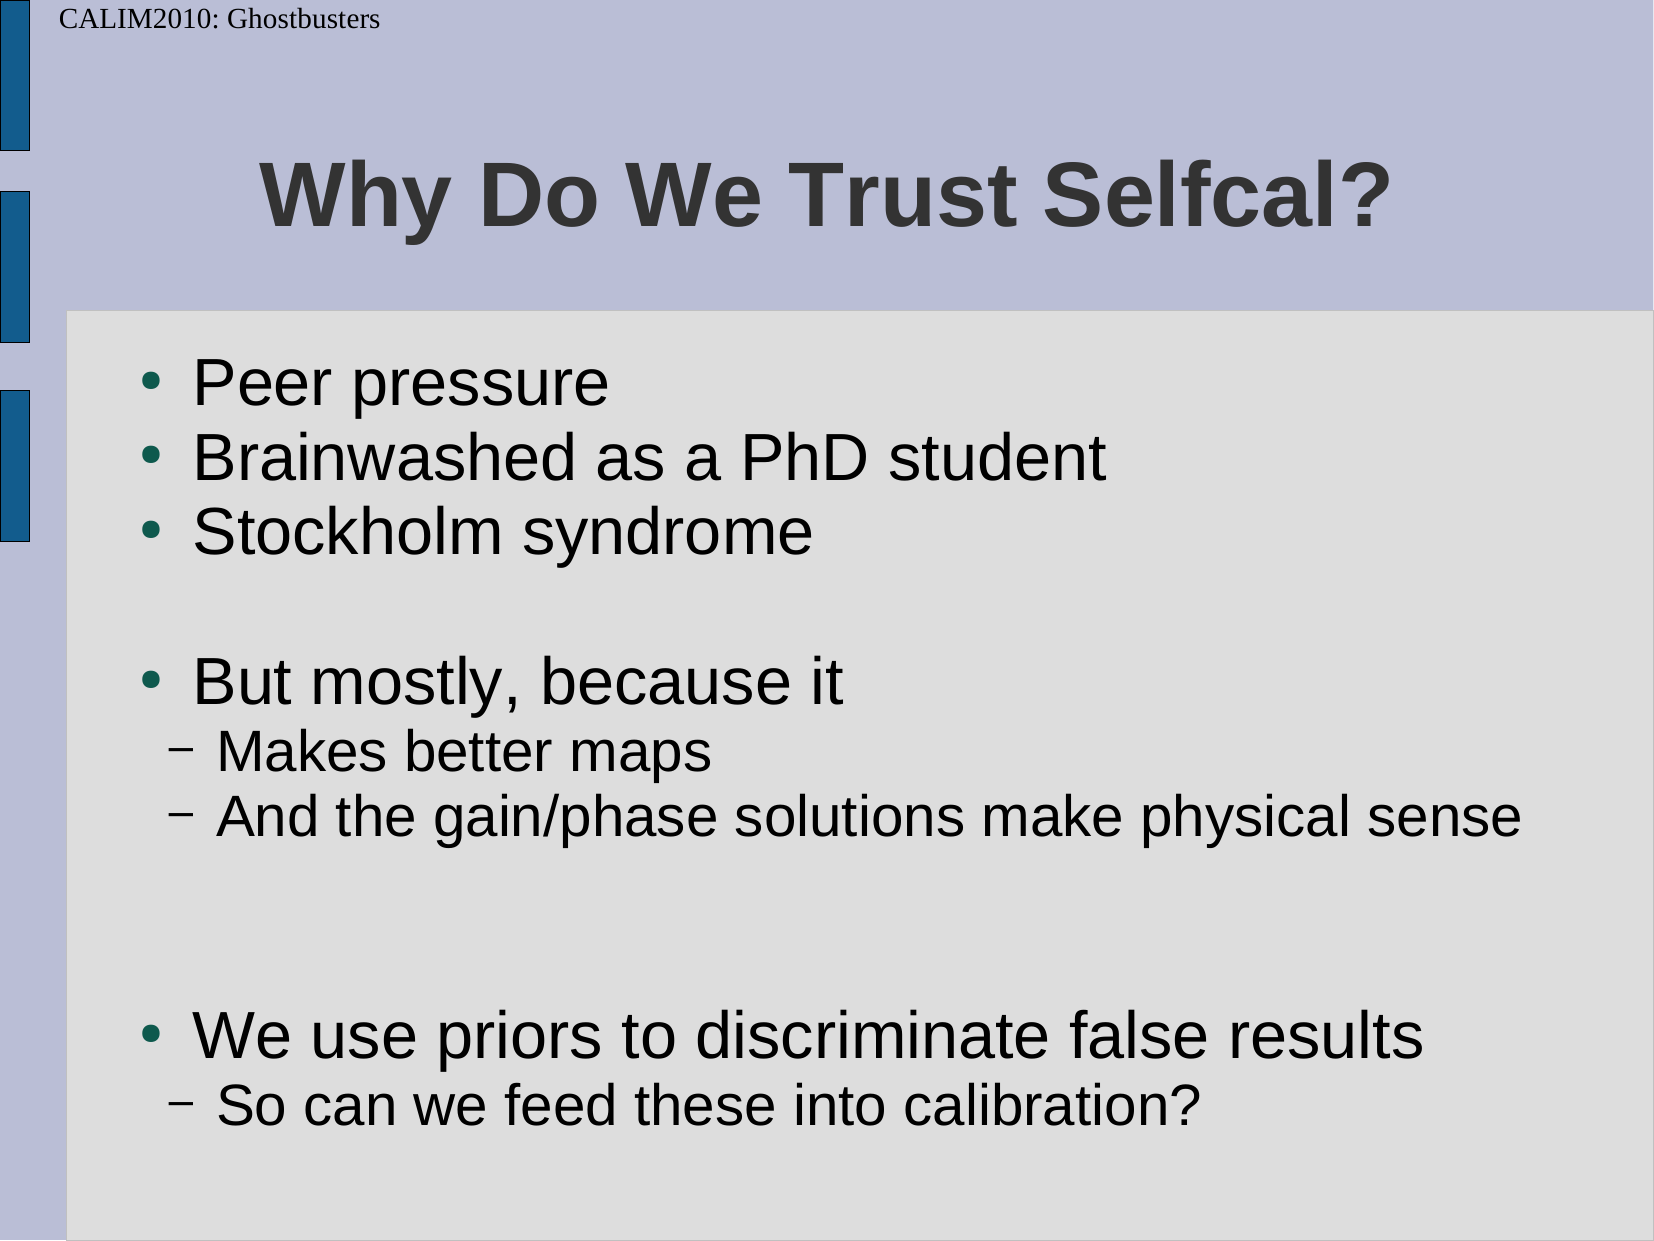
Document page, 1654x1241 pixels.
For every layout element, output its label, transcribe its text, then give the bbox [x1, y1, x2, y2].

list Peer pressure Brainwashed as a PhD student Stockholm syndrome But mostly, because it Makes better maps And the gain/phase solutions make physical sense We use priors to discriminate false results So can we feed these into calibration? [121, 344, 1534, 1149]
title Why Do We Trust Selfcal? [121, 98, 1534, 291]
